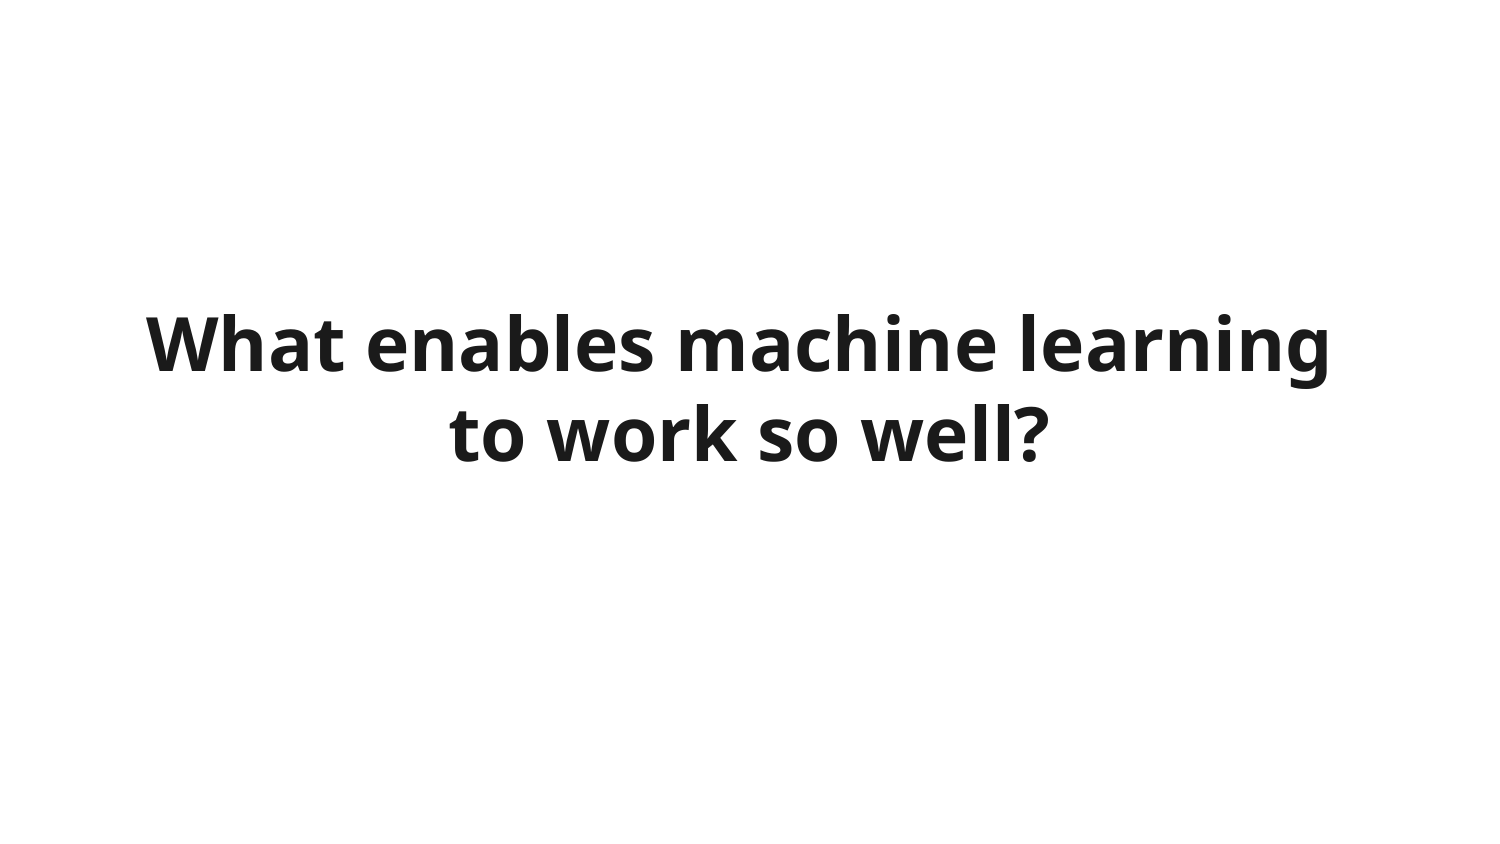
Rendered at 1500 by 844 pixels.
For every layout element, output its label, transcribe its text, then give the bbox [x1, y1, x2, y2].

title What enables machine learning to work so well? [0, 141, 1500, 632]
